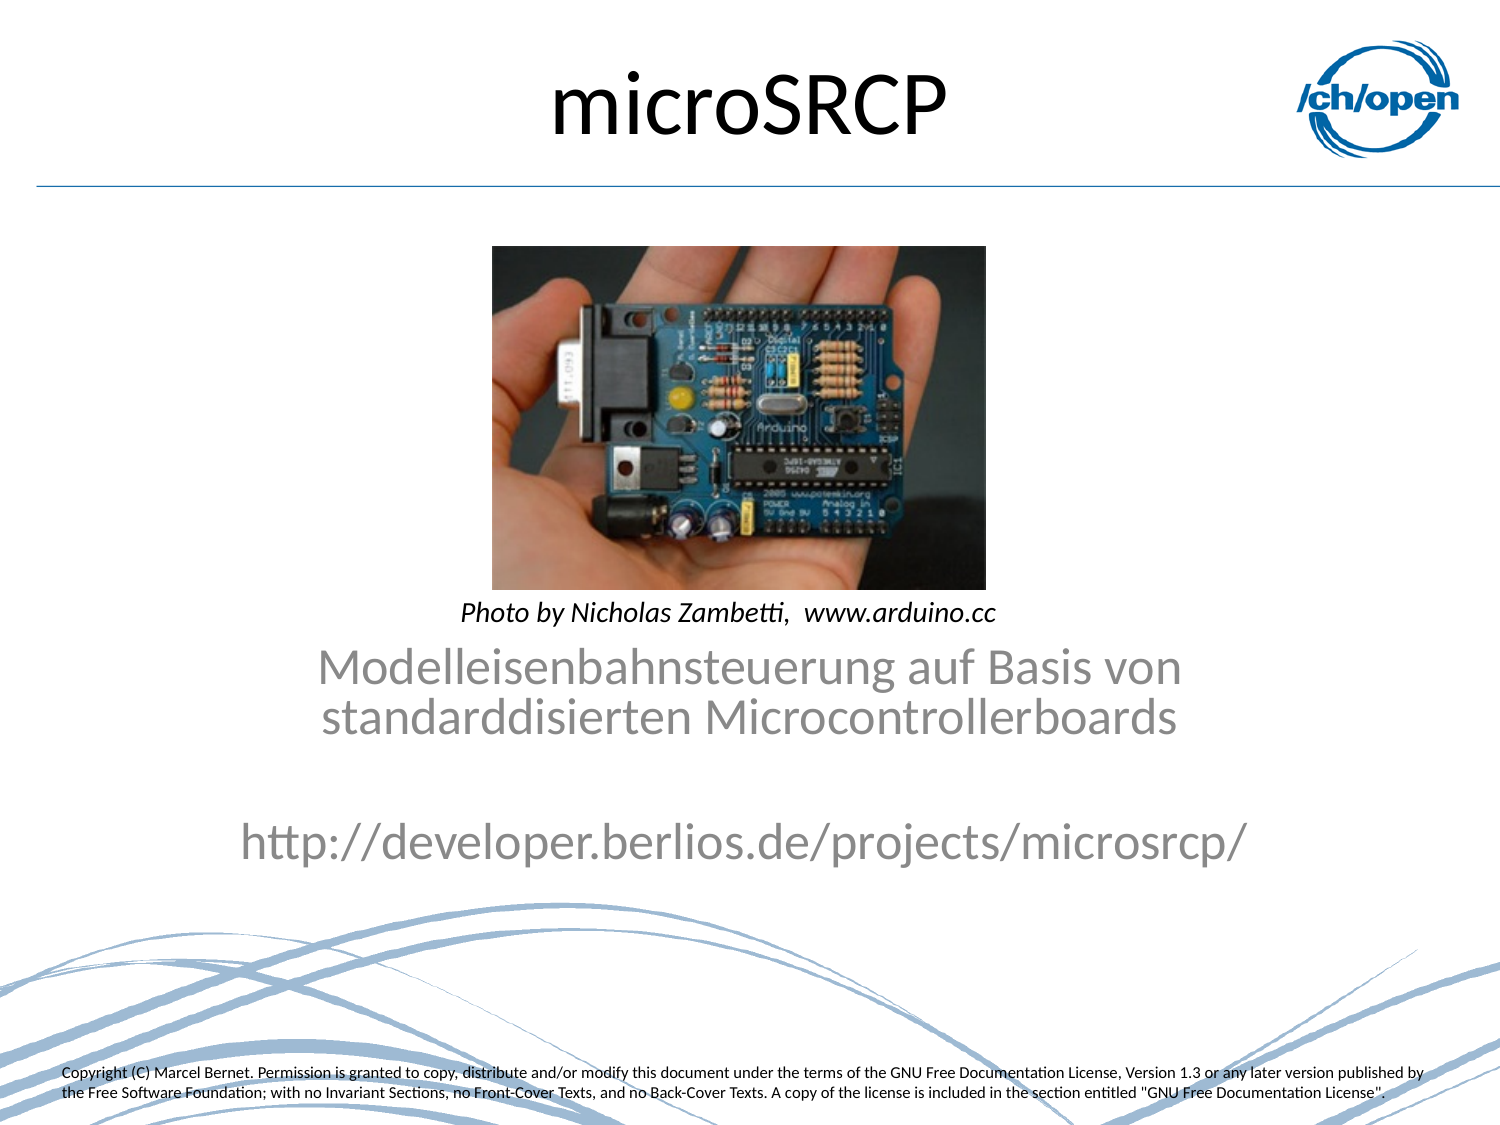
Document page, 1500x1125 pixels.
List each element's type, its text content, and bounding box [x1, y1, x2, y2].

title microSRCP [112, 35, 1388, 244]
text_box Photo by Nicholas Zambetti, www.arduino.cc [445, 585, 1018, 637]
picture [492, 246, 986, 585]
subtitle Modelleisenbahnsteuerung auf Basis von standarddisierten Microcontrollerboards http://developer.berlios.de/projects/microsrcp/ [225, 637, 1276, 925]
